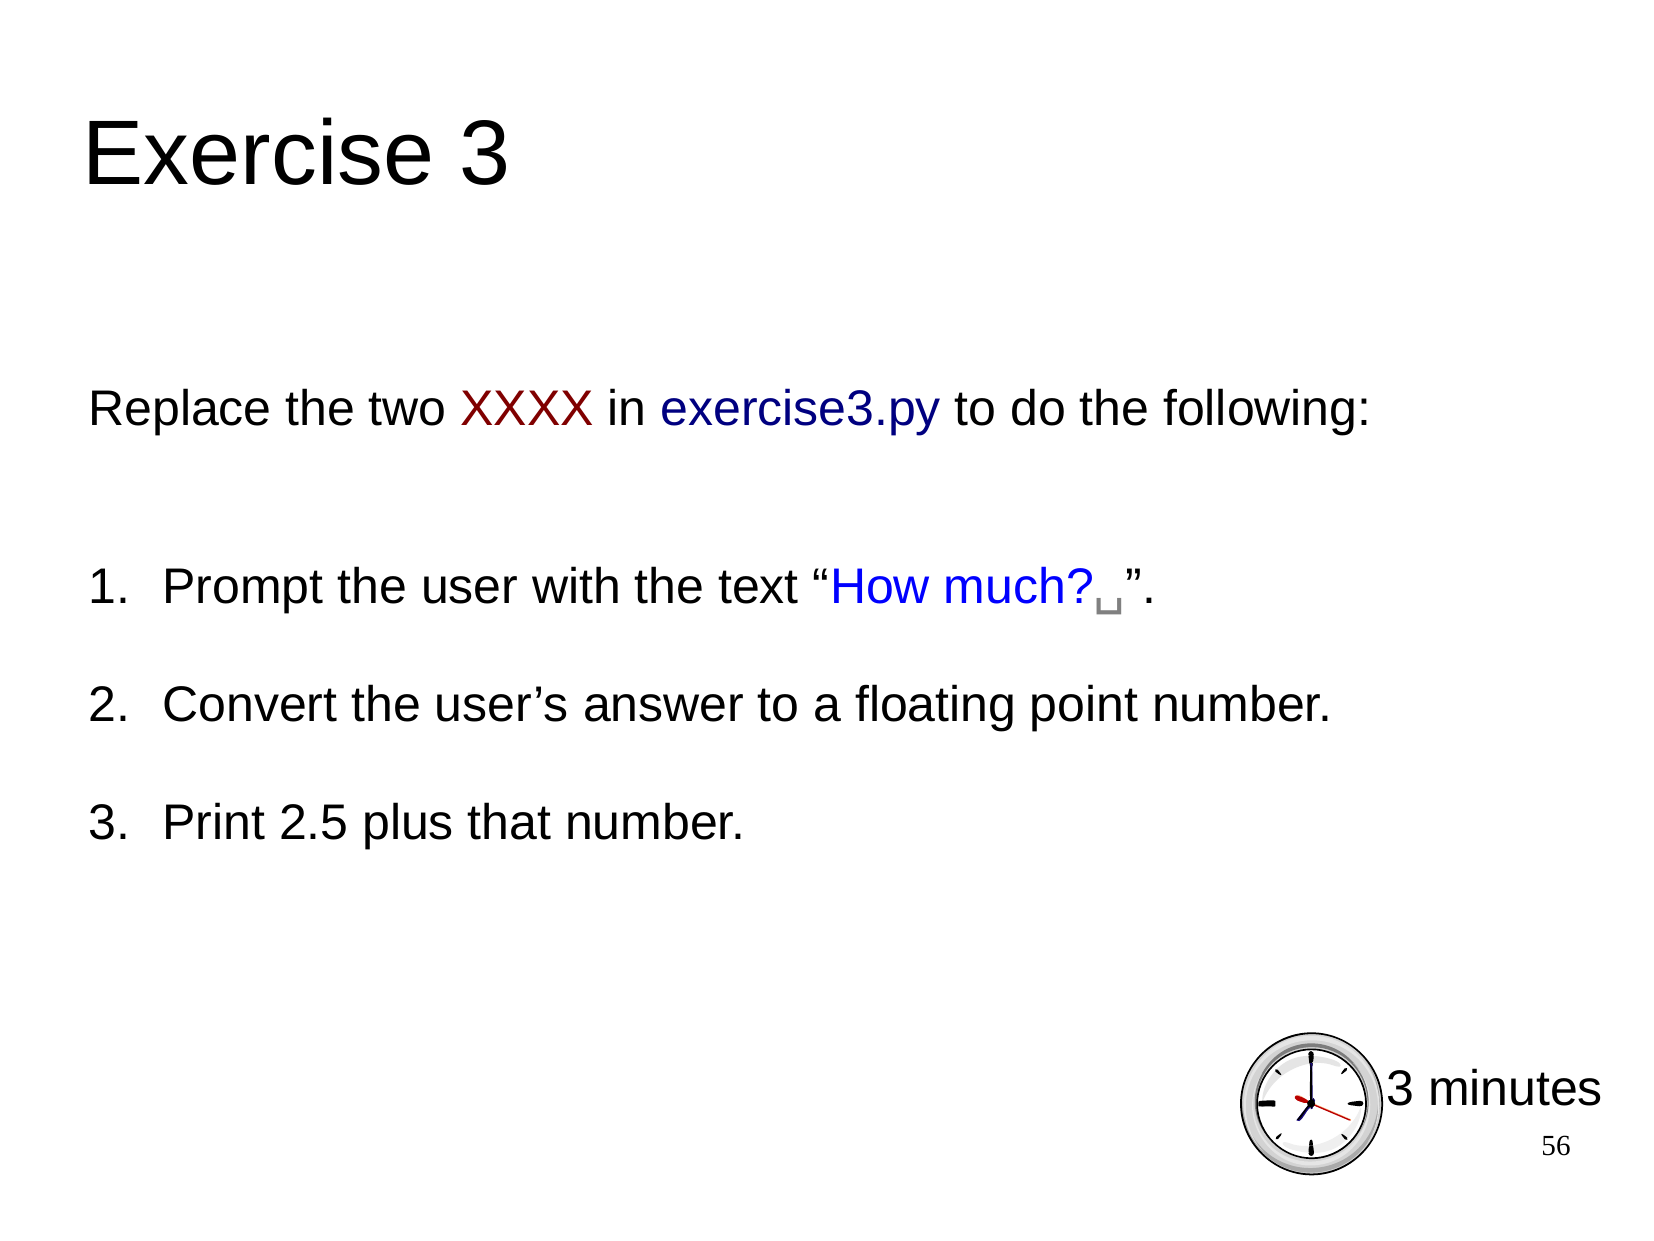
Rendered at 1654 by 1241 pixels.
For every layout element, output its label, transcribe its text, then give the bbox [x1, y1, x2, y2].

text_box Replace the two XXXX in exercise3.py to do the following: [82, 374, 1380, 443]
title Exercise 3 [82, 49, 1571, 257]
text_box 3 minutes [1384, 1054, 1610, 1123]
text_box 1. Prompt the user with the text “How much?␣”. [82, 551, 1146, 620]
text_box 3. Print 2.5 plus that number. [82, 788, 753, 856]
text_box 2. Convert the user’s answer to a floating point number. [82, 670, 1341, 738]
picture [1240, 1032, 1384, 1176]
